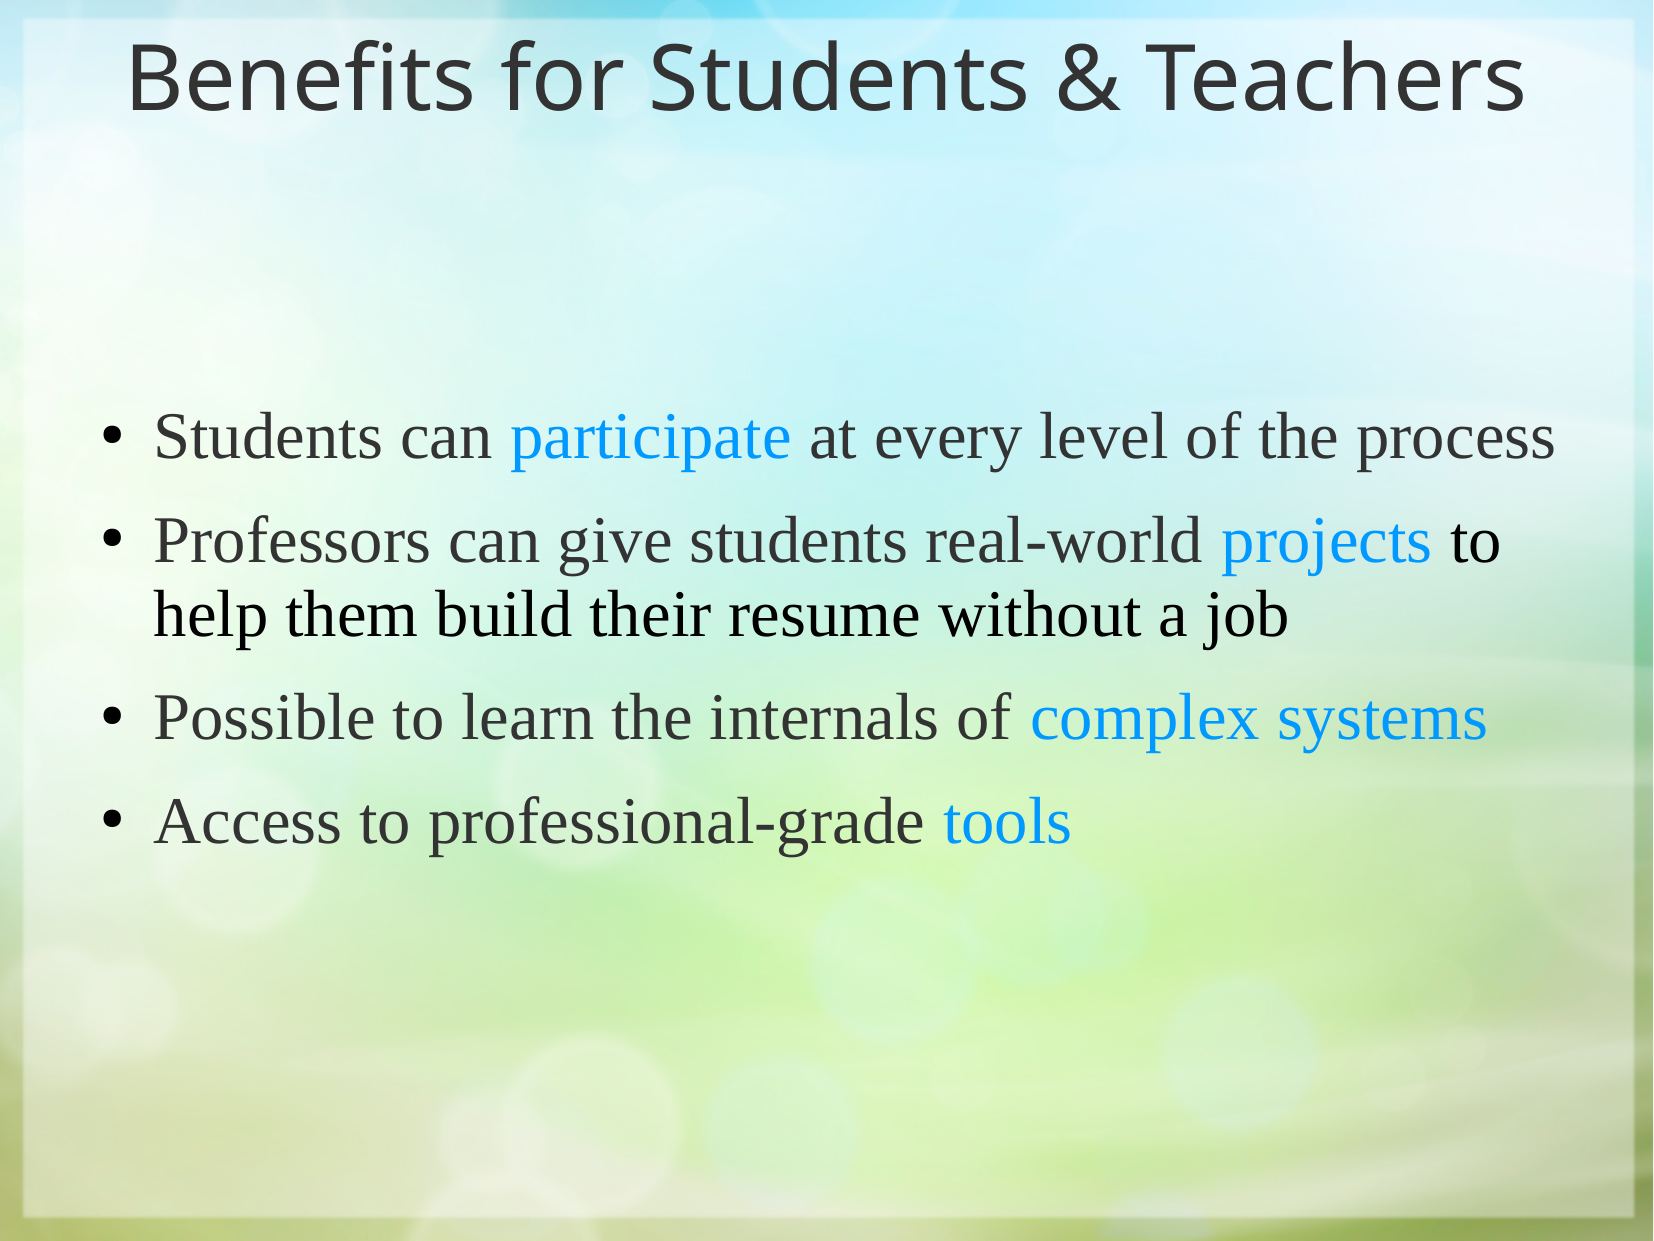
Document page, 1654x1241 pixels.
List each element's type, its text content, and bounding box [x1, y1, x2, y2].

list Students can participate at every level of the process Professors can give students real-world projects to help them build their resume without a job Possible to learn the internals of complex systems Access to professional-grade tools [82, 399, 1571, 858]
title Benefits for Students & Teachers [82, 0, 1571, 151]
picture [0, 0, 1654, 1241]
